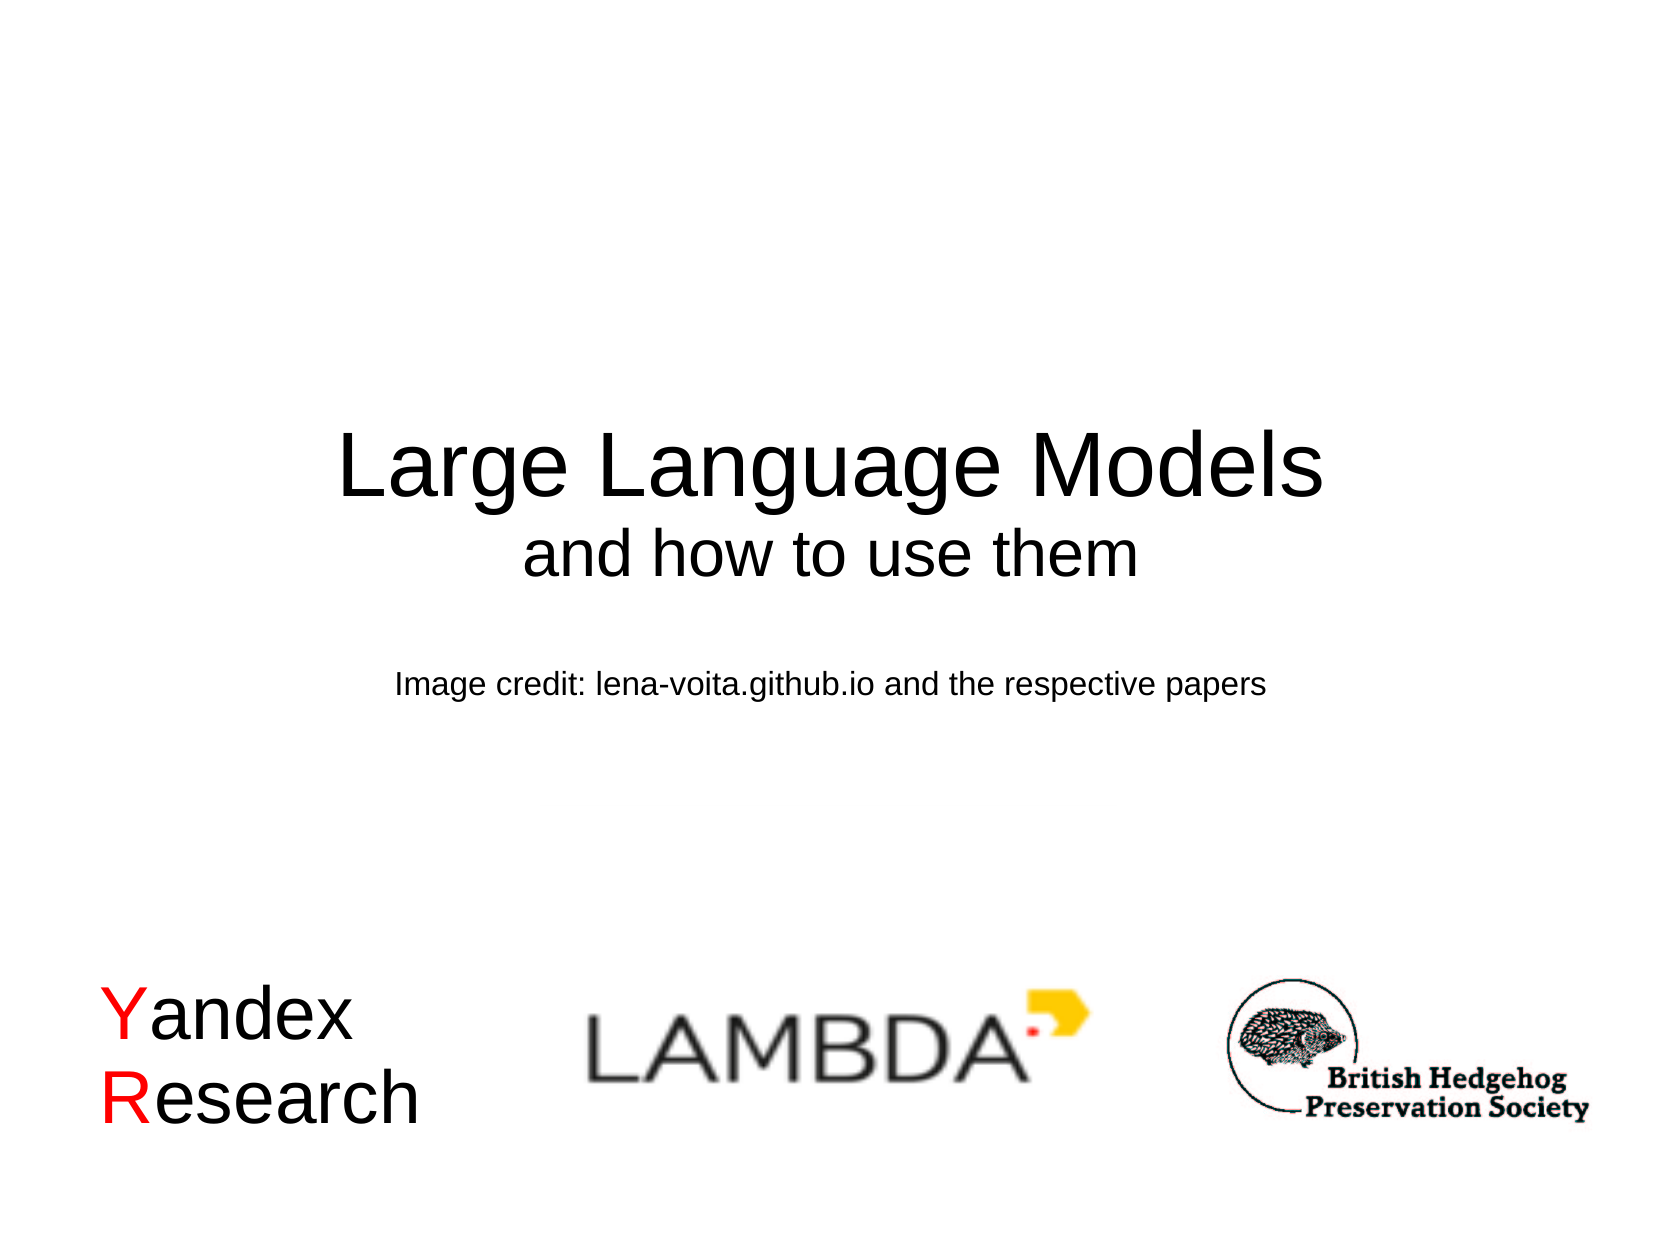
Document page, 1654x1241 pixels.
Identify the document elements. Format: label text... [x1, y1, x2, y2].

picture [540, 804, 1117, 1241]
text_box Large Language Models and how to use them Image credit: lena-voita.github.io and the respective papers [0, 352, 1654, 764]
text_box Yandex Research [85, 964, 564, 1185]
picture [1169, 915, 1654, 1241]
